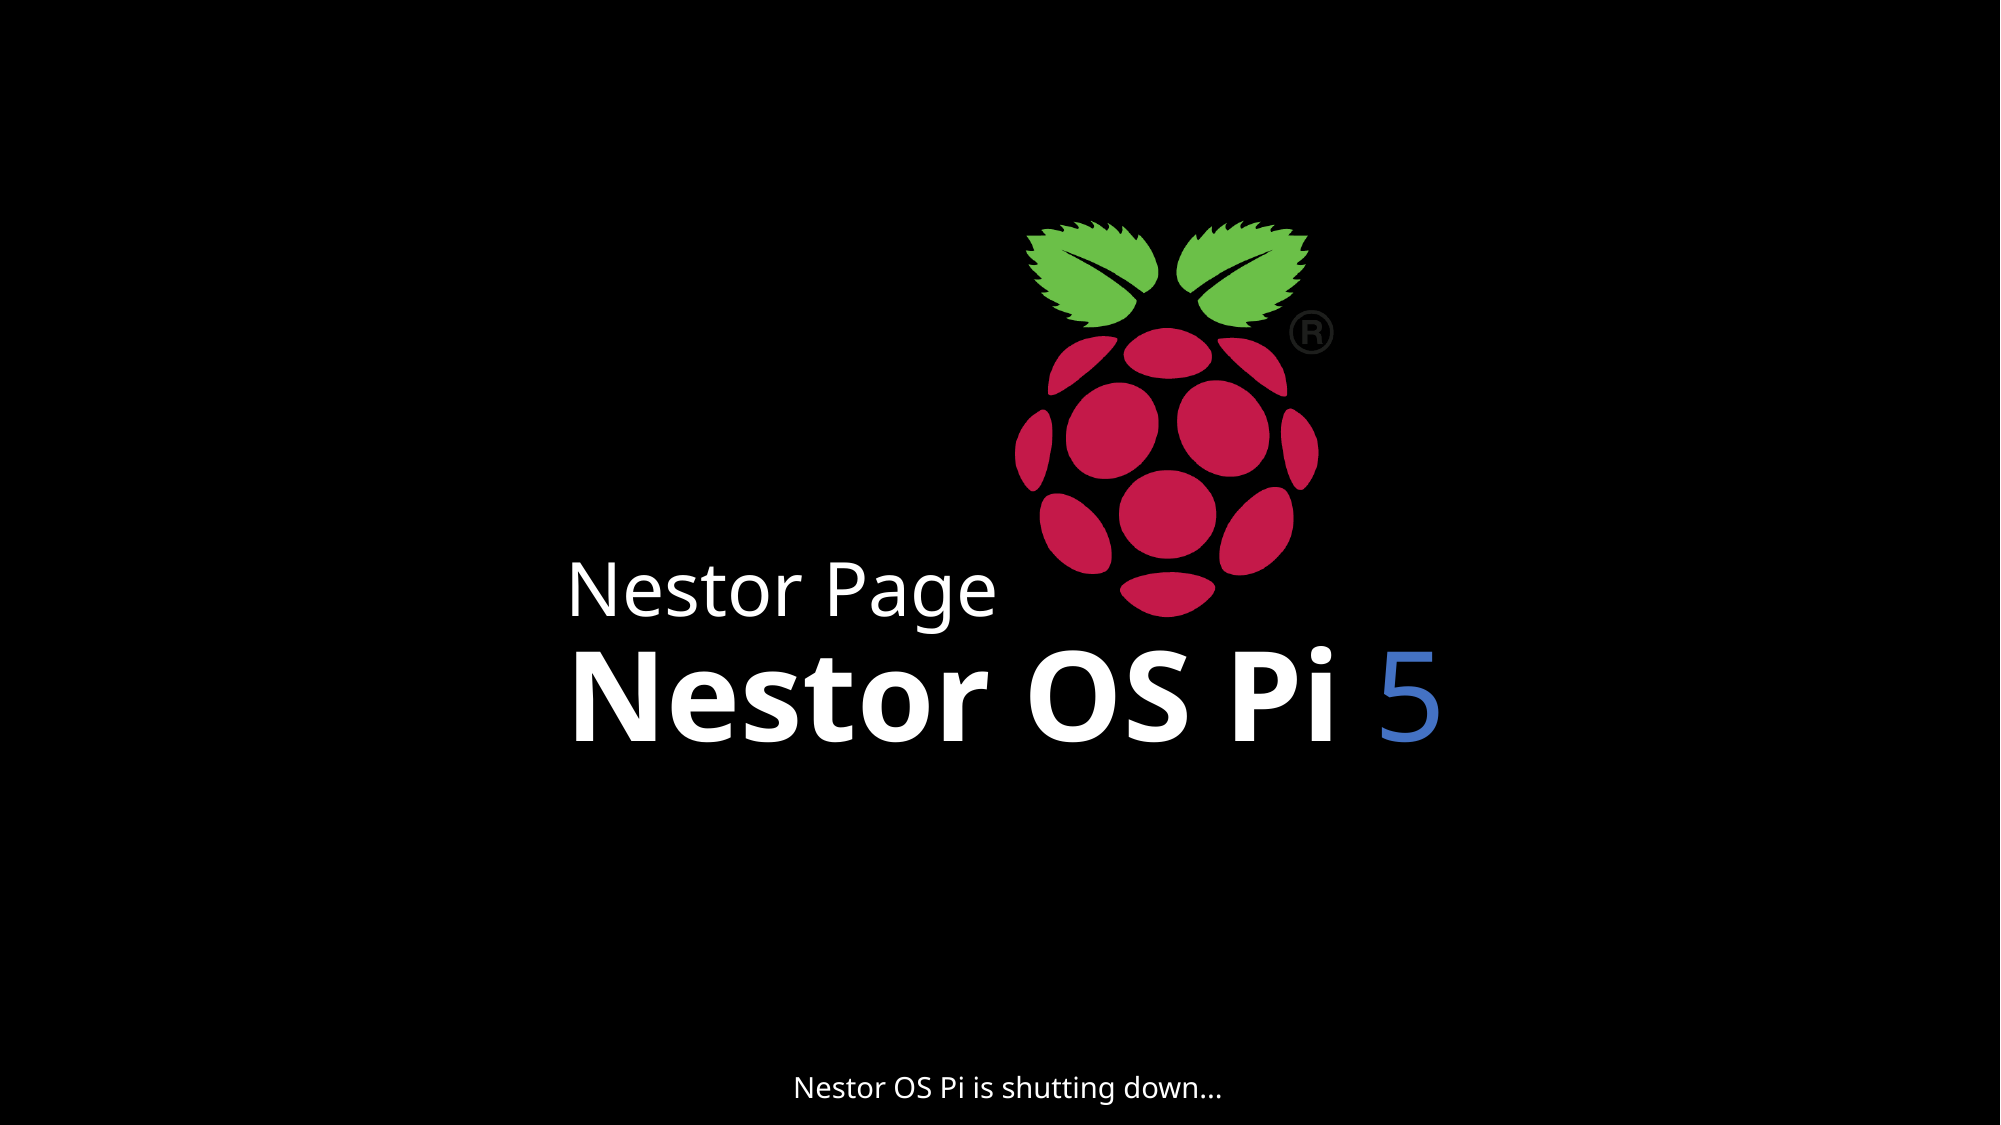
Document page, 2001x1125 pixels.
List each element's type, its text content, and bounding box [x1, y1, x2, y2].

text_box Nestor Page [550, 533, 1025, 608]
picture [0, 0, 2000, 1125]
text_box Nestor OS Pi 5 [550, 608, 1471, 776]
text_box Nestor OS Pi is shutting down... [770, 1062, 1247, 1113]
